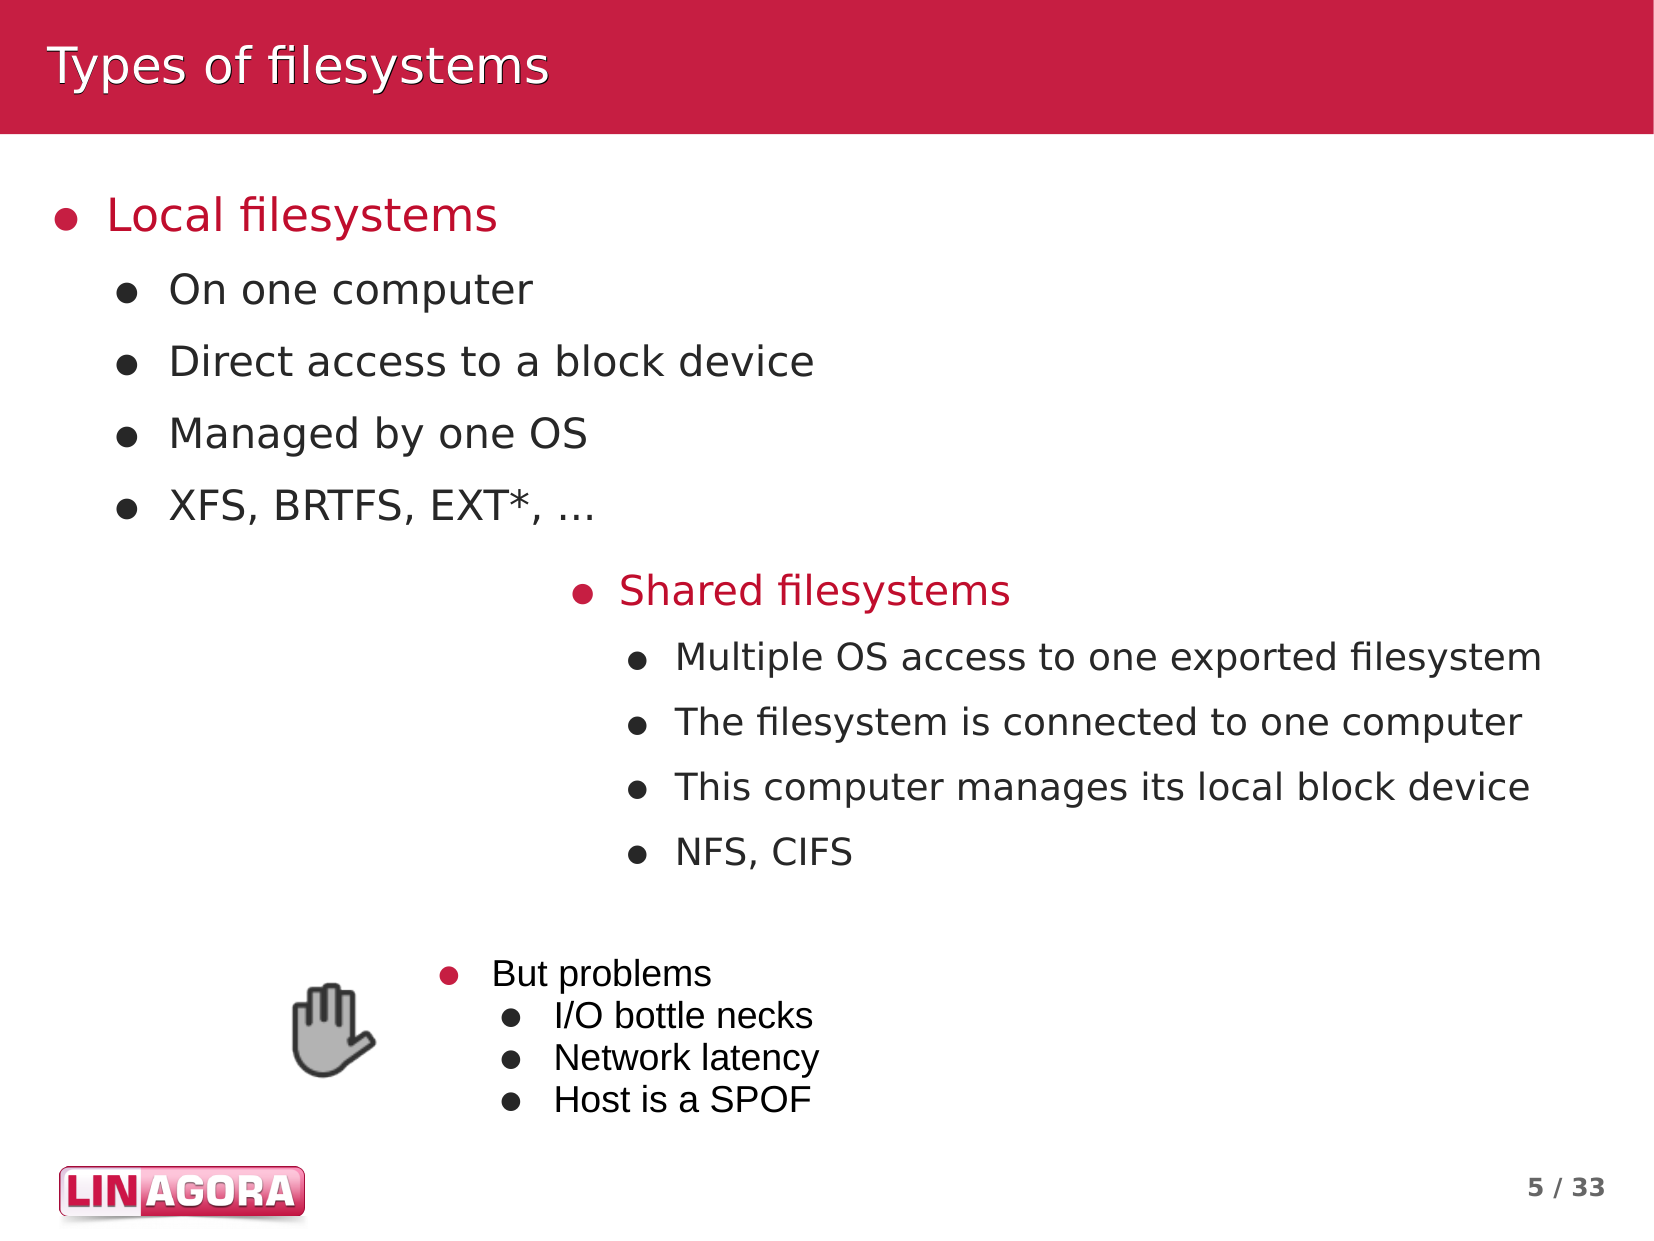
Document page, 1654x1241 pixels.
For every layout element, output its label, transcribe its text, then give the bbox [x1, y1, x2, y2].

picture [283, 980, 384, 1081]
picture [59, 1166, 308, 1229]
list Local filesystems On one computer Direct access to a block device Managed by one OS XFS, BRTFS, EXT*, ... [35, 188, 1111, 686]
text_box But problems I/O bottle necks Network latency Host is a SPOF [405, 944, 910, 1230]
title Types of filesystems [47, 7, 1624, 126]
list Shared filesystems Multiple OS access to one exported filesystem The filesystem is connected to one computer This computer manages its local block device NFS, CIFS [555, 566, 1654, 875]
